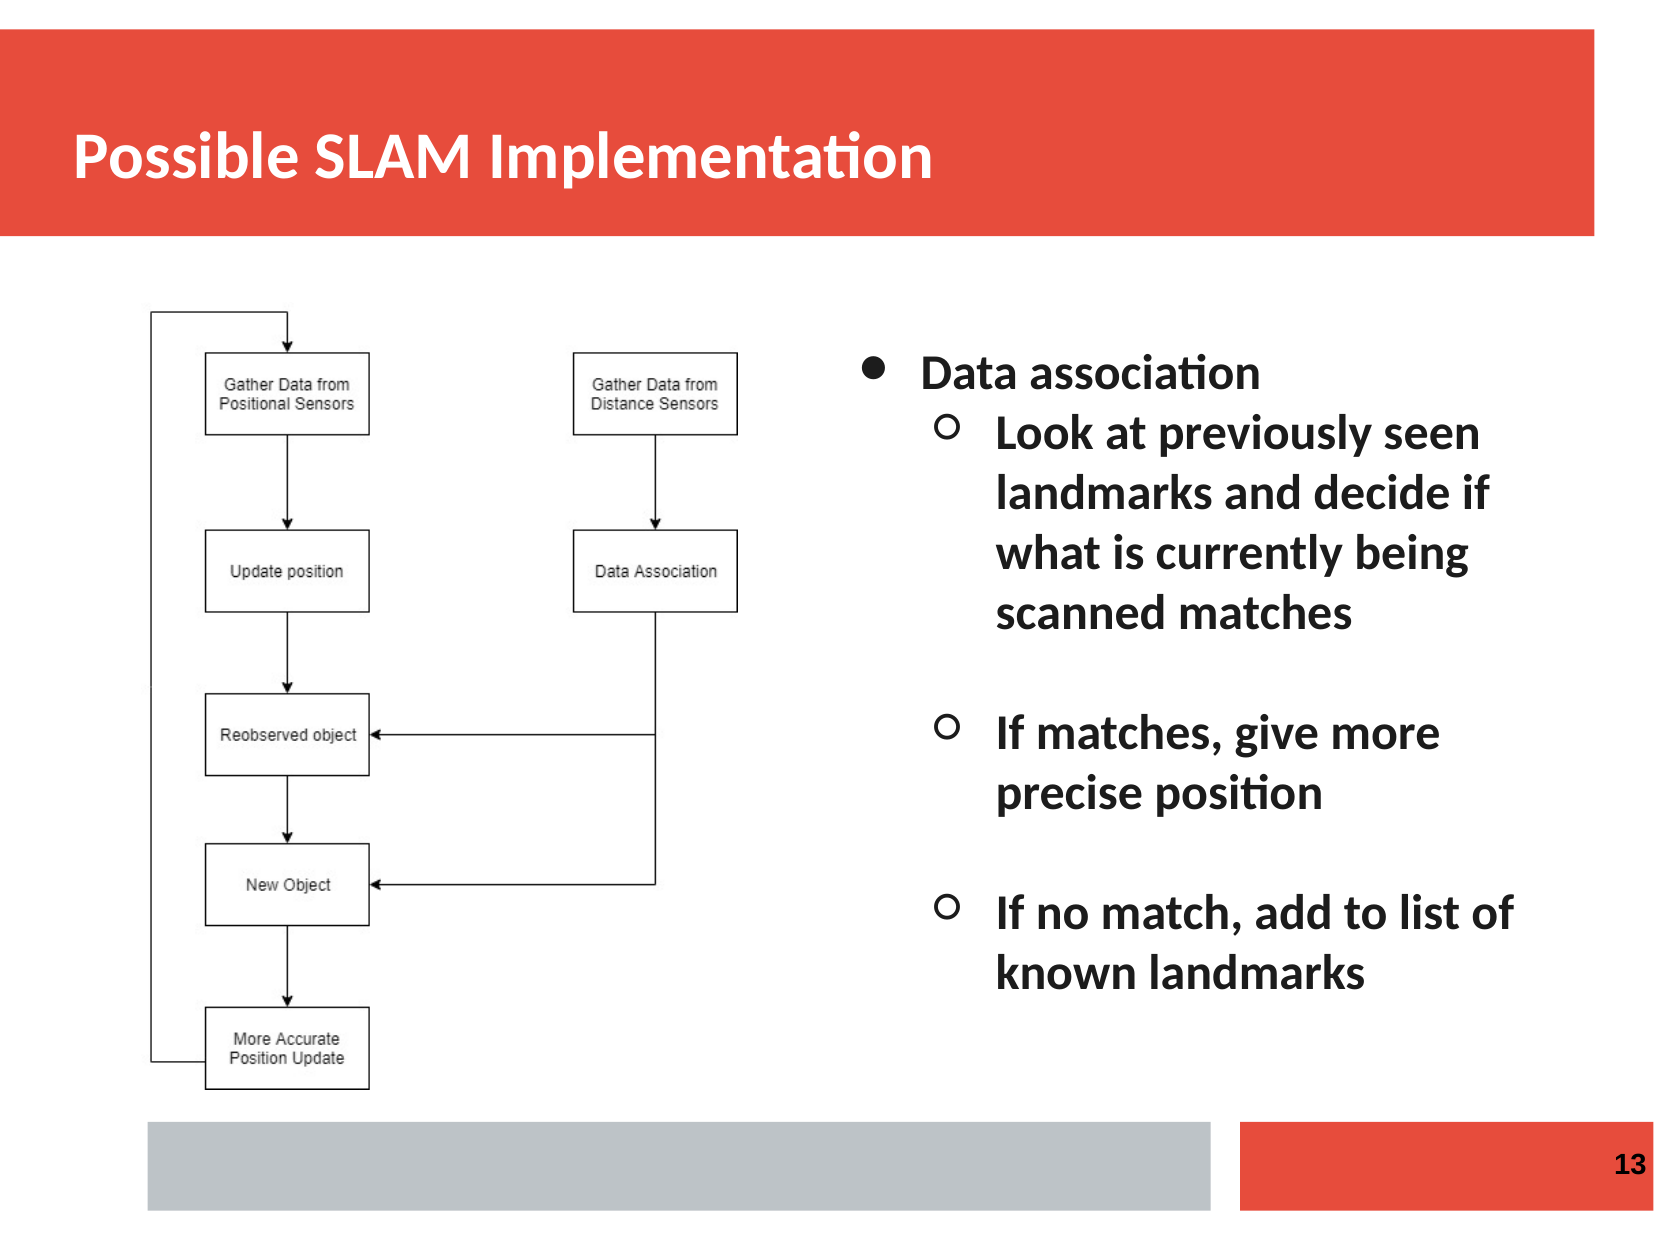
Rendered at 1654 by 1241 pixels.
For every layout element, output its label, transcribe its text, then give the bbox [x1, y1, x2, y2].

list Data association Look at previously seen landmarks and decide if what is currently being scanned matches If matches, give more precise position If no match, add to list of known landmarks [830, 324, 1566, 1093]
title Possible SLAM Implementation [59, 59, 1595, 207]
slide_number <number> [1547, 1145, 1647, 1241]
picture [141, 302, 738, 1090]
